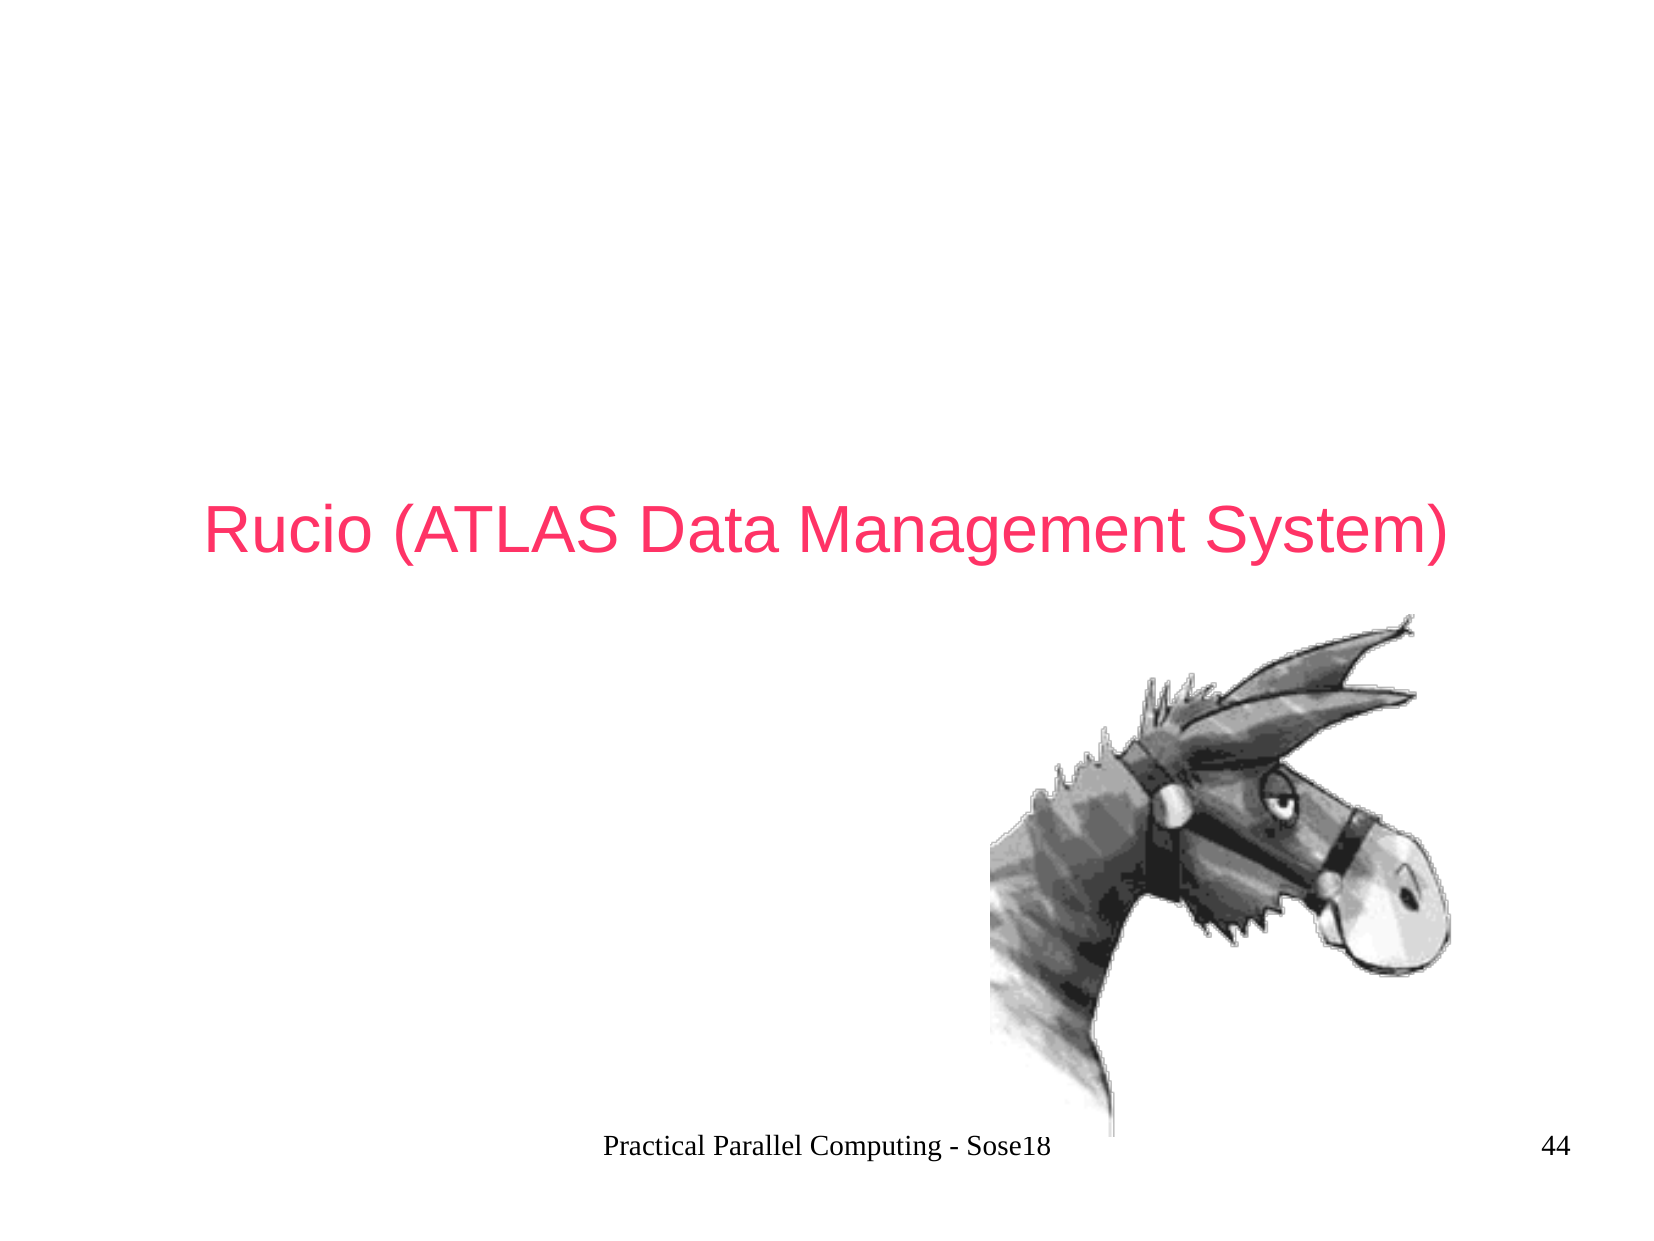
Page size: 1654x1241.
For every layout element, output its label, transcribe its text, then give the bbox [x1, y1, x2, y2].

picture [990, 614, 1456, 1137]
subtitle Rucio (ATLAS Data Management System) [82, 49, 1571, 1010]
